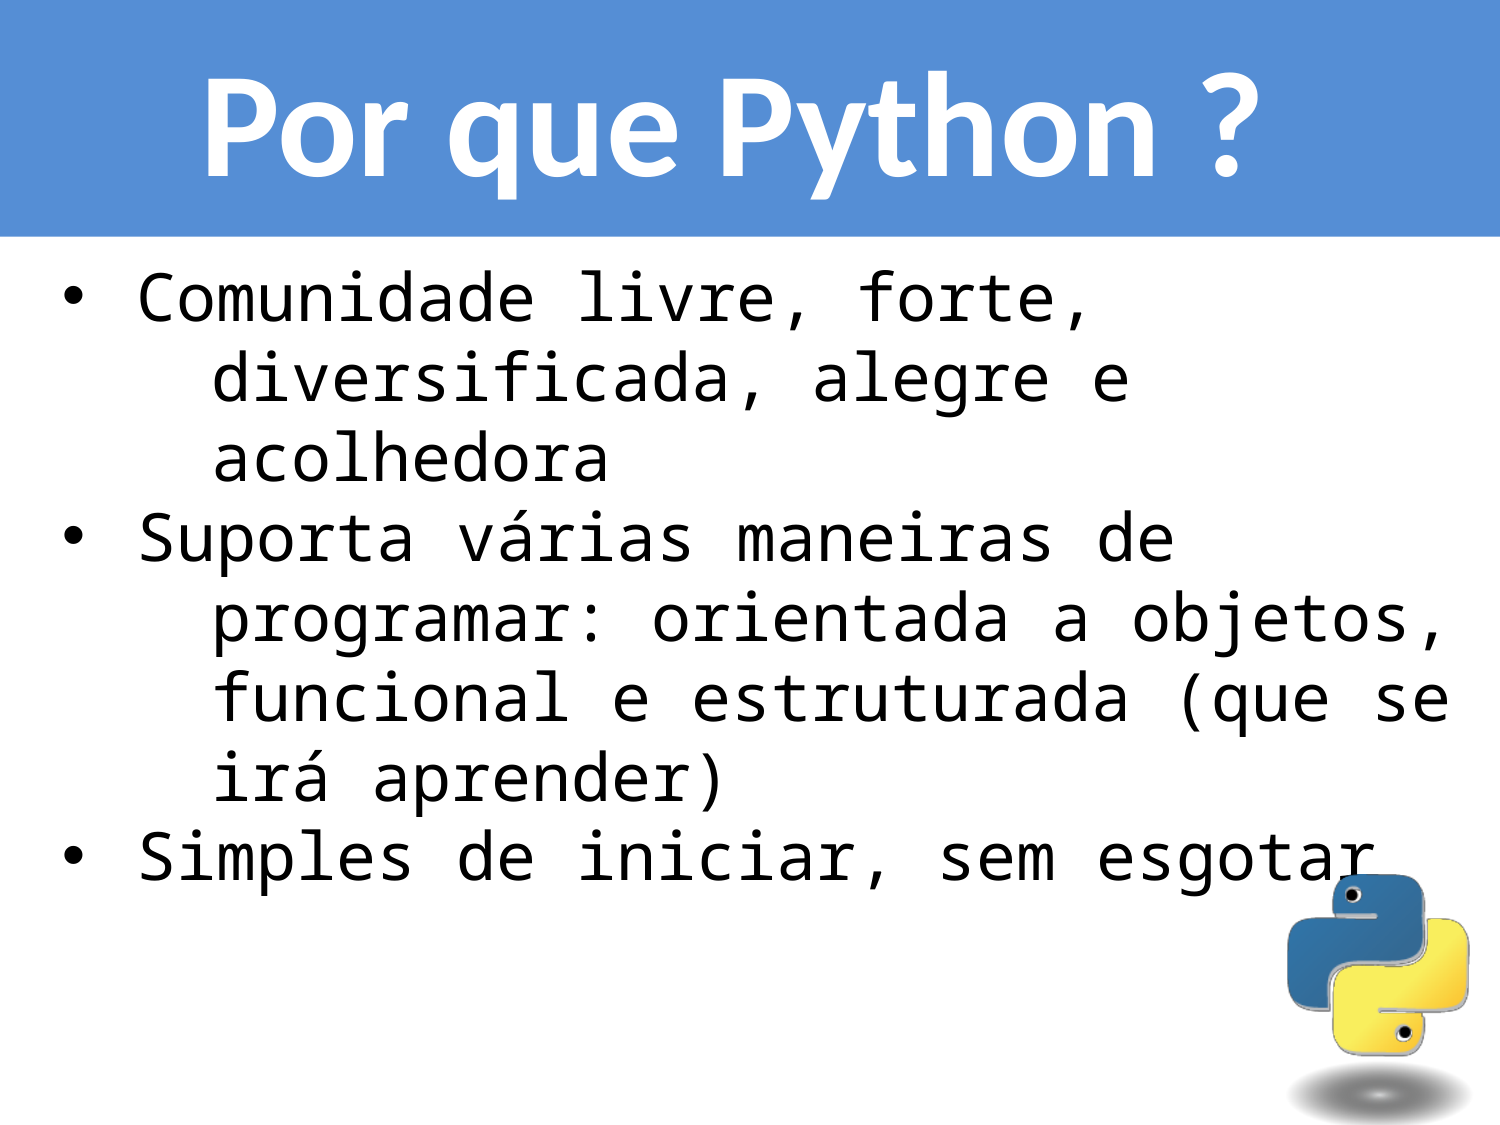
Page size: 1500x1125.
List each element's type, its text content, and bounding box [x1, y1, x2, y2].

picture [1285, 874, 1500, 1125]
text_box Por que Python ? [0, 0, 1500, 237]
text_box Comunidade livre, forte, diversificada, alegre e acolhedora Suporta várias maneiras de programar: orientada a objetos, funcional e estruturada (que se irá aprender) Simples de iniciar, sem esgotar [47, 247, 1500, 902]
